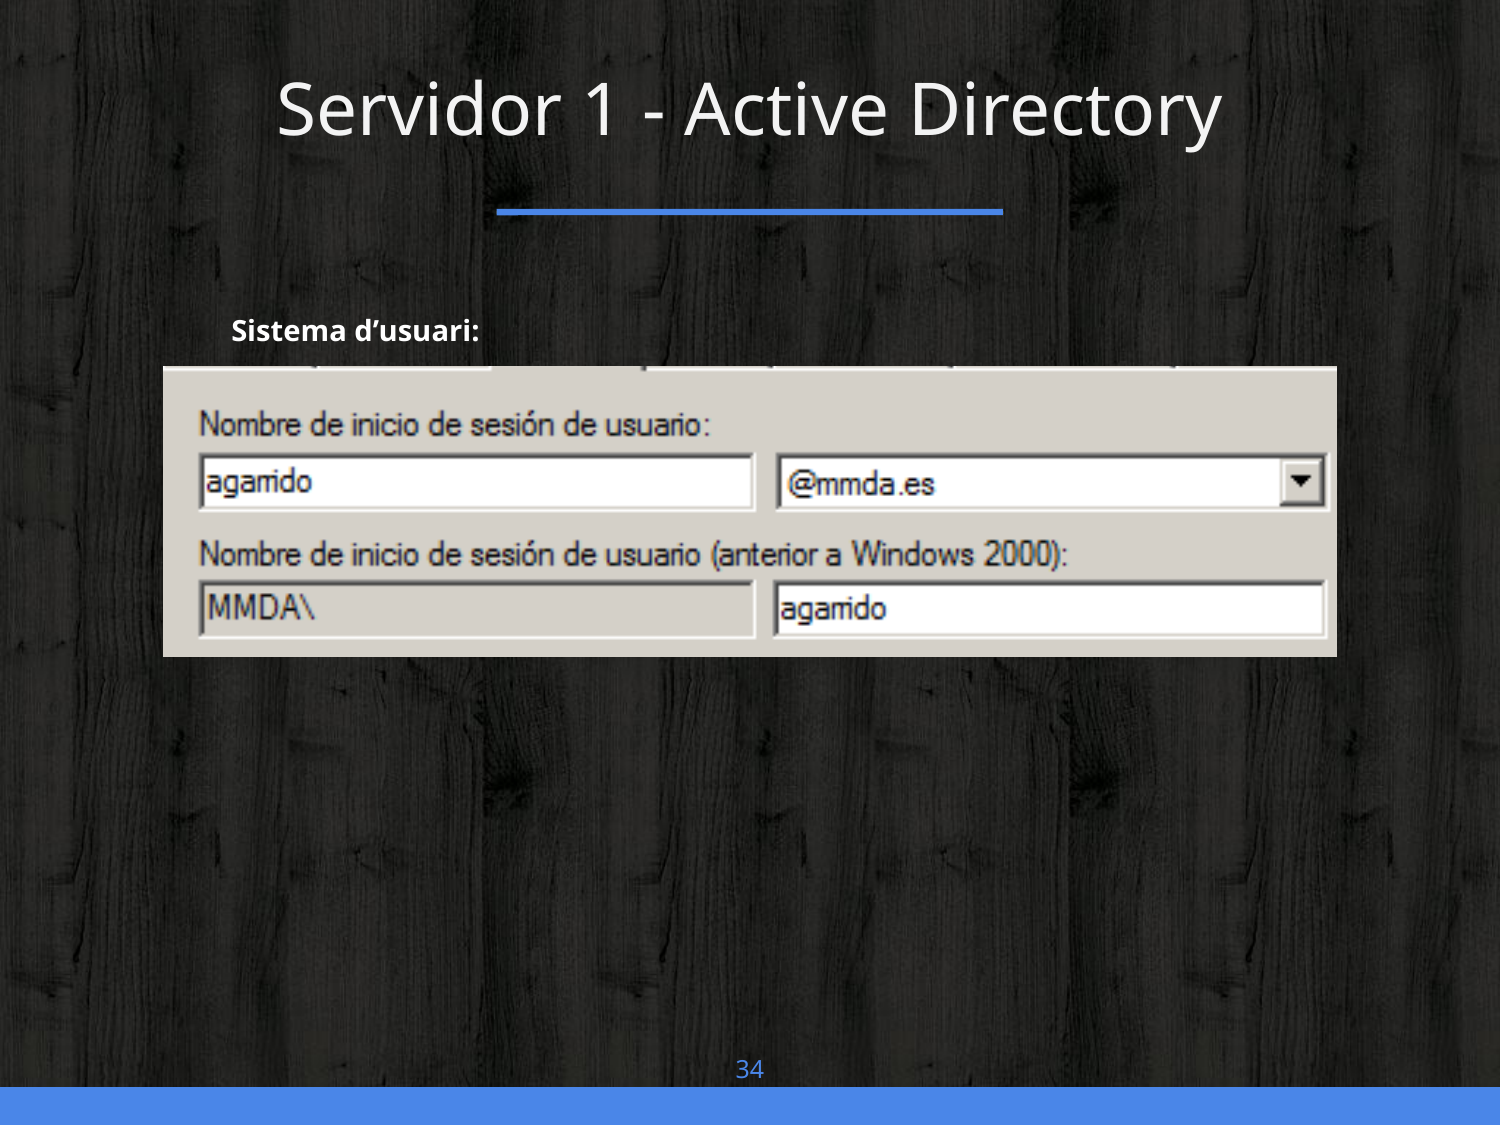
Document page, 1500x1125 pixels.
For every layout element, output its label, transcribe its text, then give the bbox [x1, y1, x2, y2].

text_box [0, 1087, 1500, 1125]
picture [0, 0, 1500, 1087]
text_box Sistema d’usuari: [216, 297, 520, 367]
title Servidor 1 - Active Directory [75, 0, 1425, 213]
slide_number 34 [705, 1038, 795, 1087]
